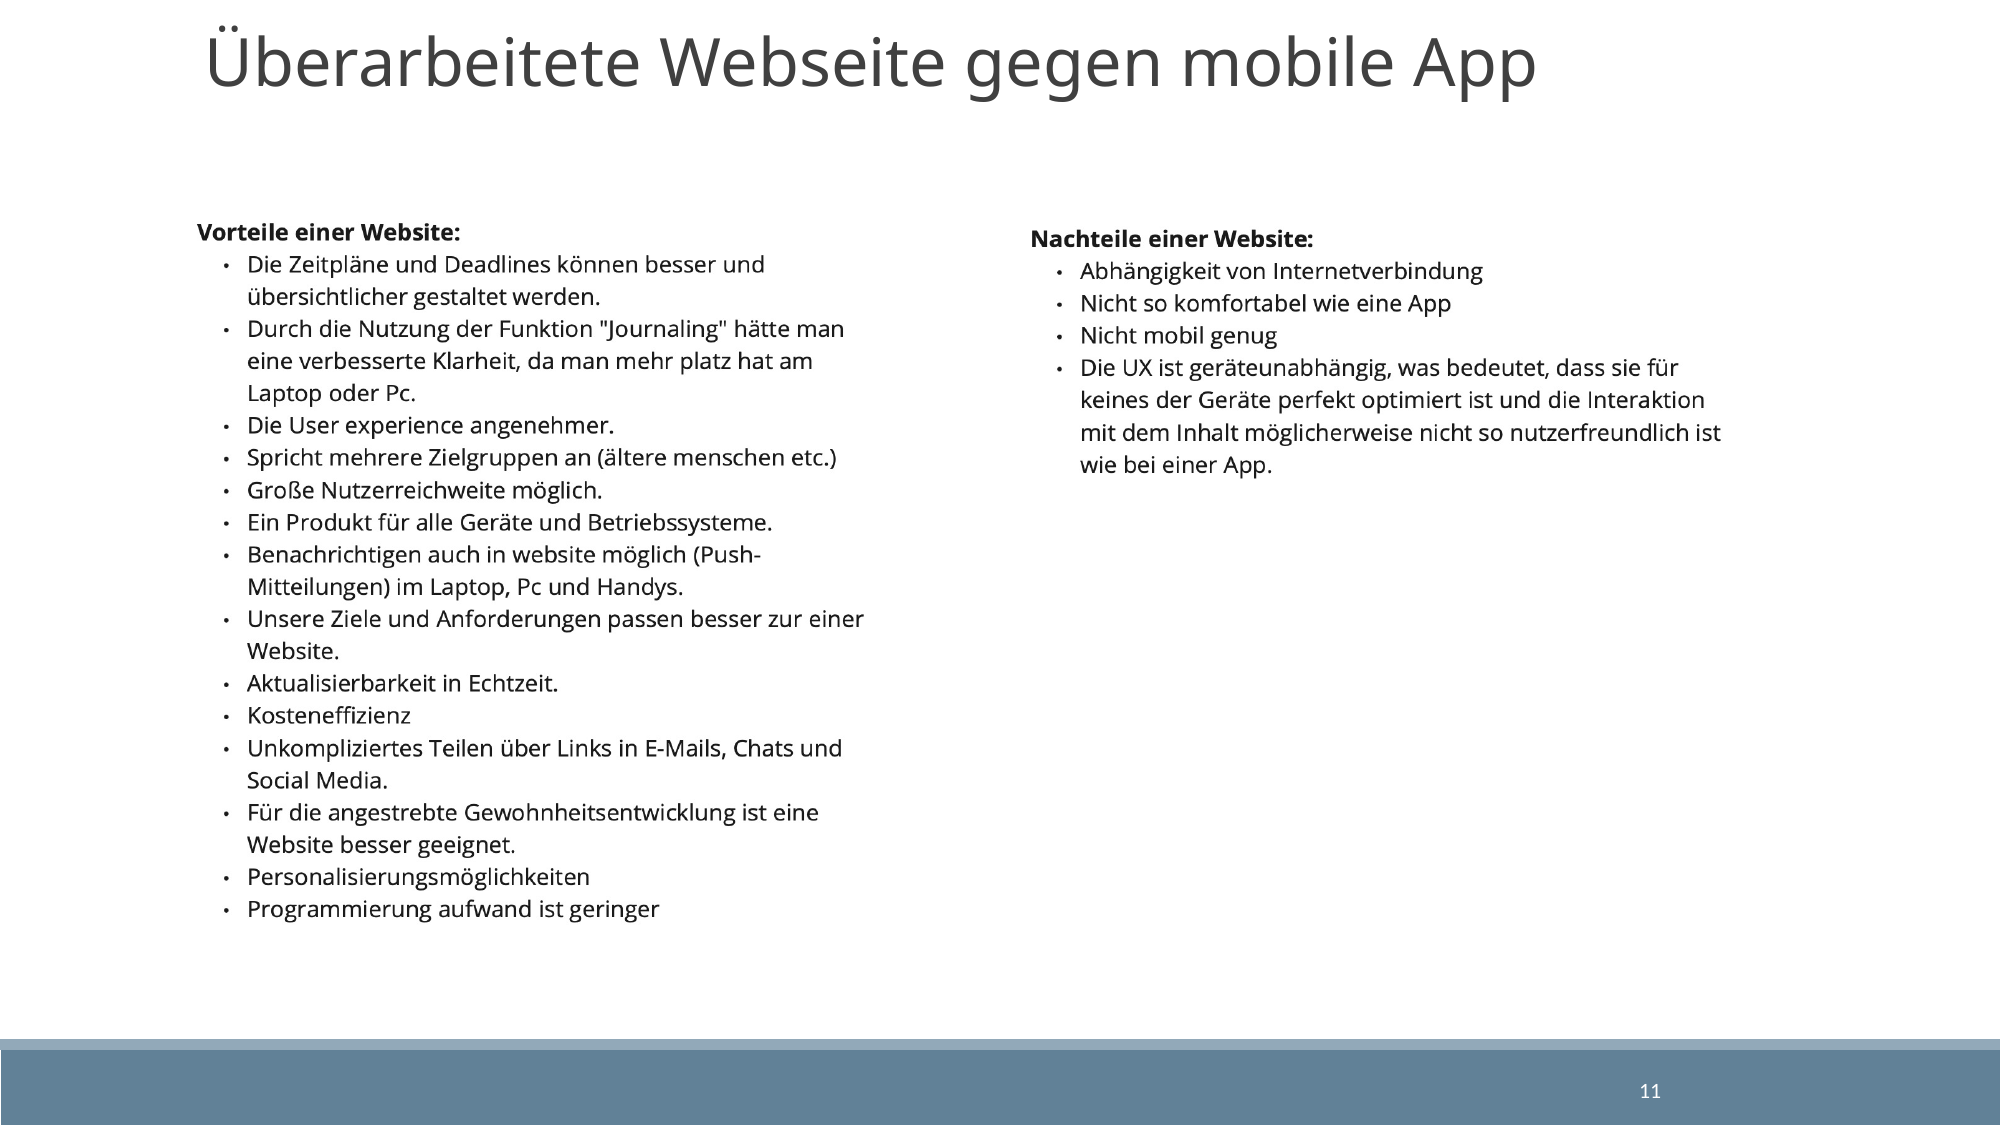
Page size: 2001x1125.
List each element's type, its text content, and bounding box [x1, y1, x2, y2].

picture [122, 109, 1819, 1000]
text_box Überarbeitete Webseite gegen mobile App [189, 21, 1571, 109]
slide_number 11 [1624, 1059, 1840, 1120]
